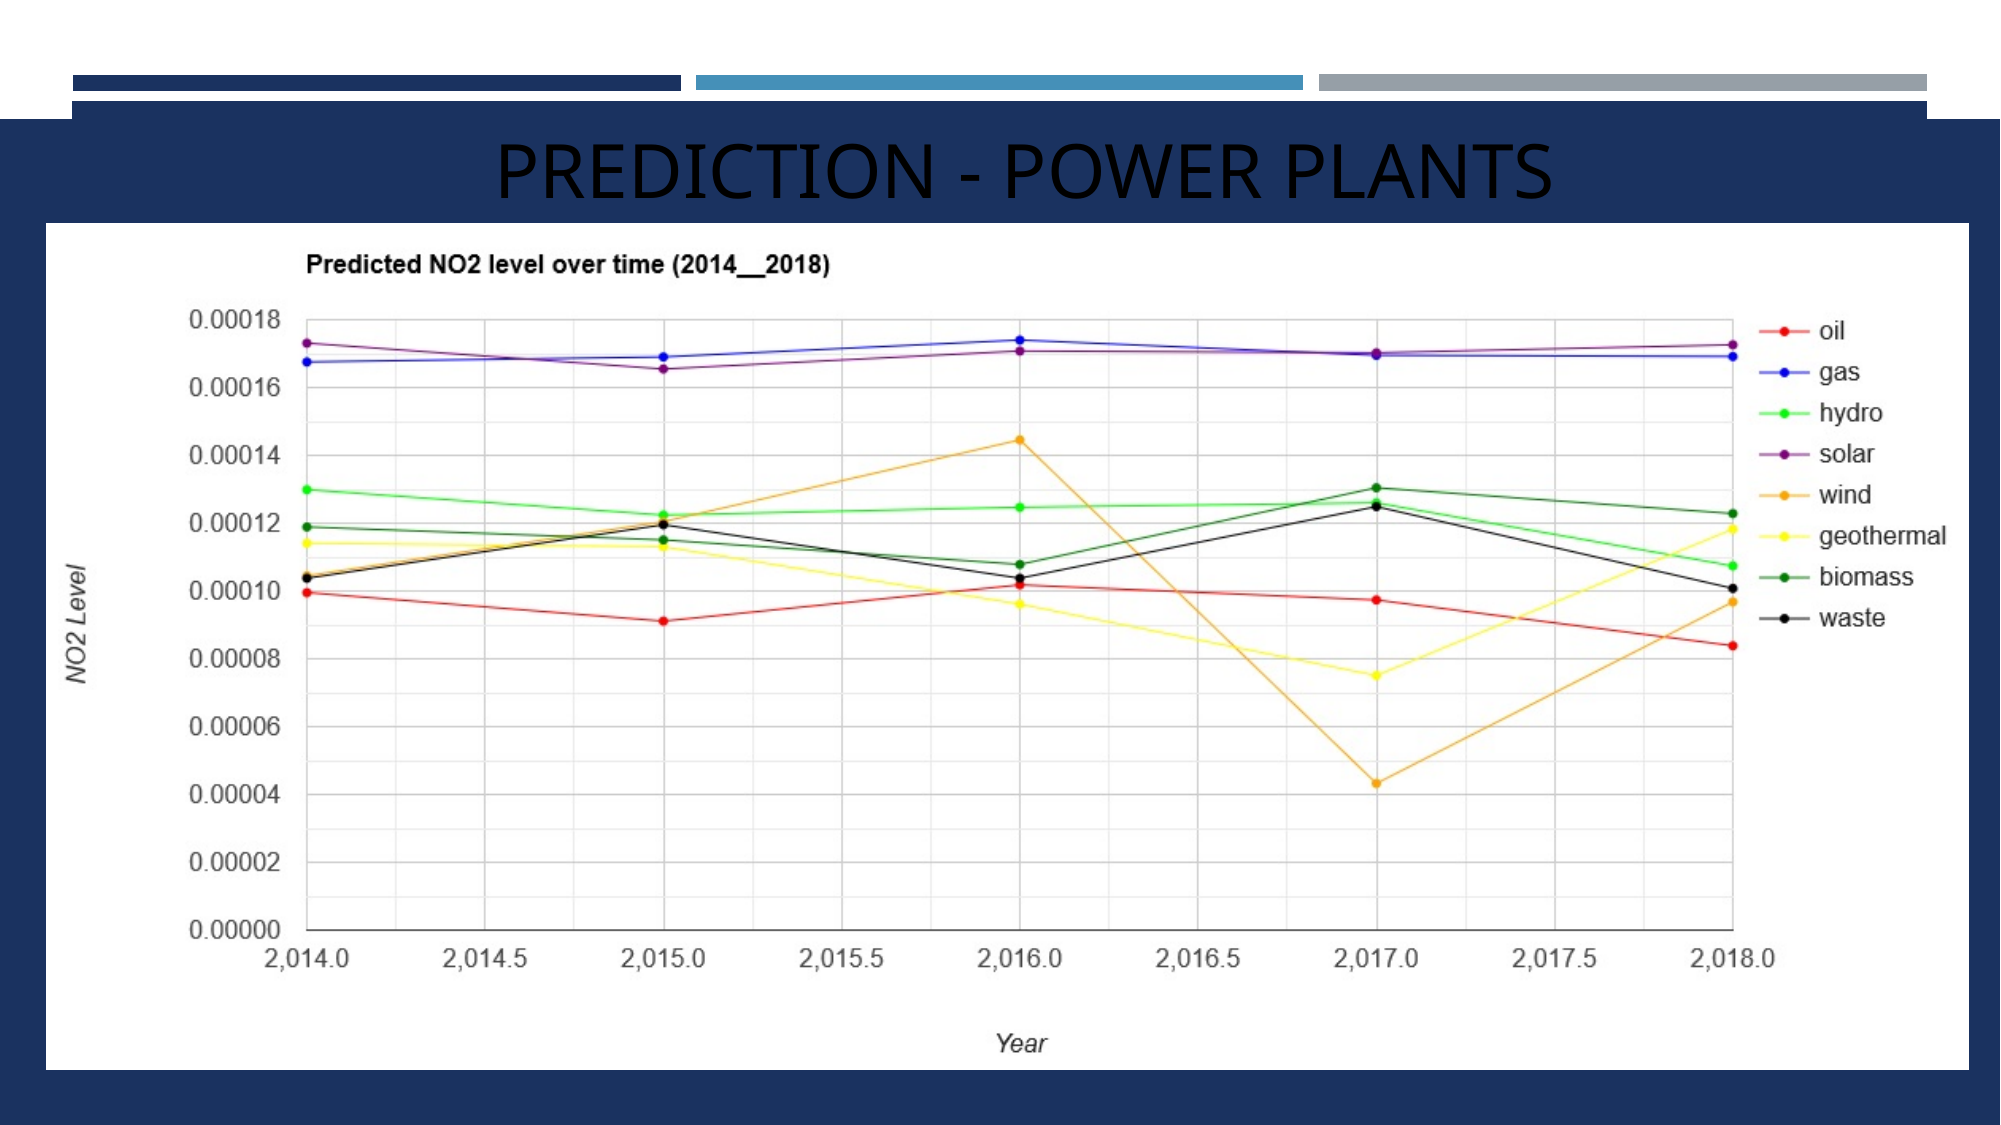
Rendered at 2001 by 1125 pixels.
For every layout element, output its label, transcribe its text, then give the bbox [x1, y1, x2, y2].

text_box [1319, 74, 1927, 88]
picture [46, 223, 1969, 1070]
text_box [0, 119, 2000, 1125]
text_box [696, 75, 1303, 88]
title Prediction - Power plants [123, 88, 1928, 222]
text_box [73, 75, 681, 91]
